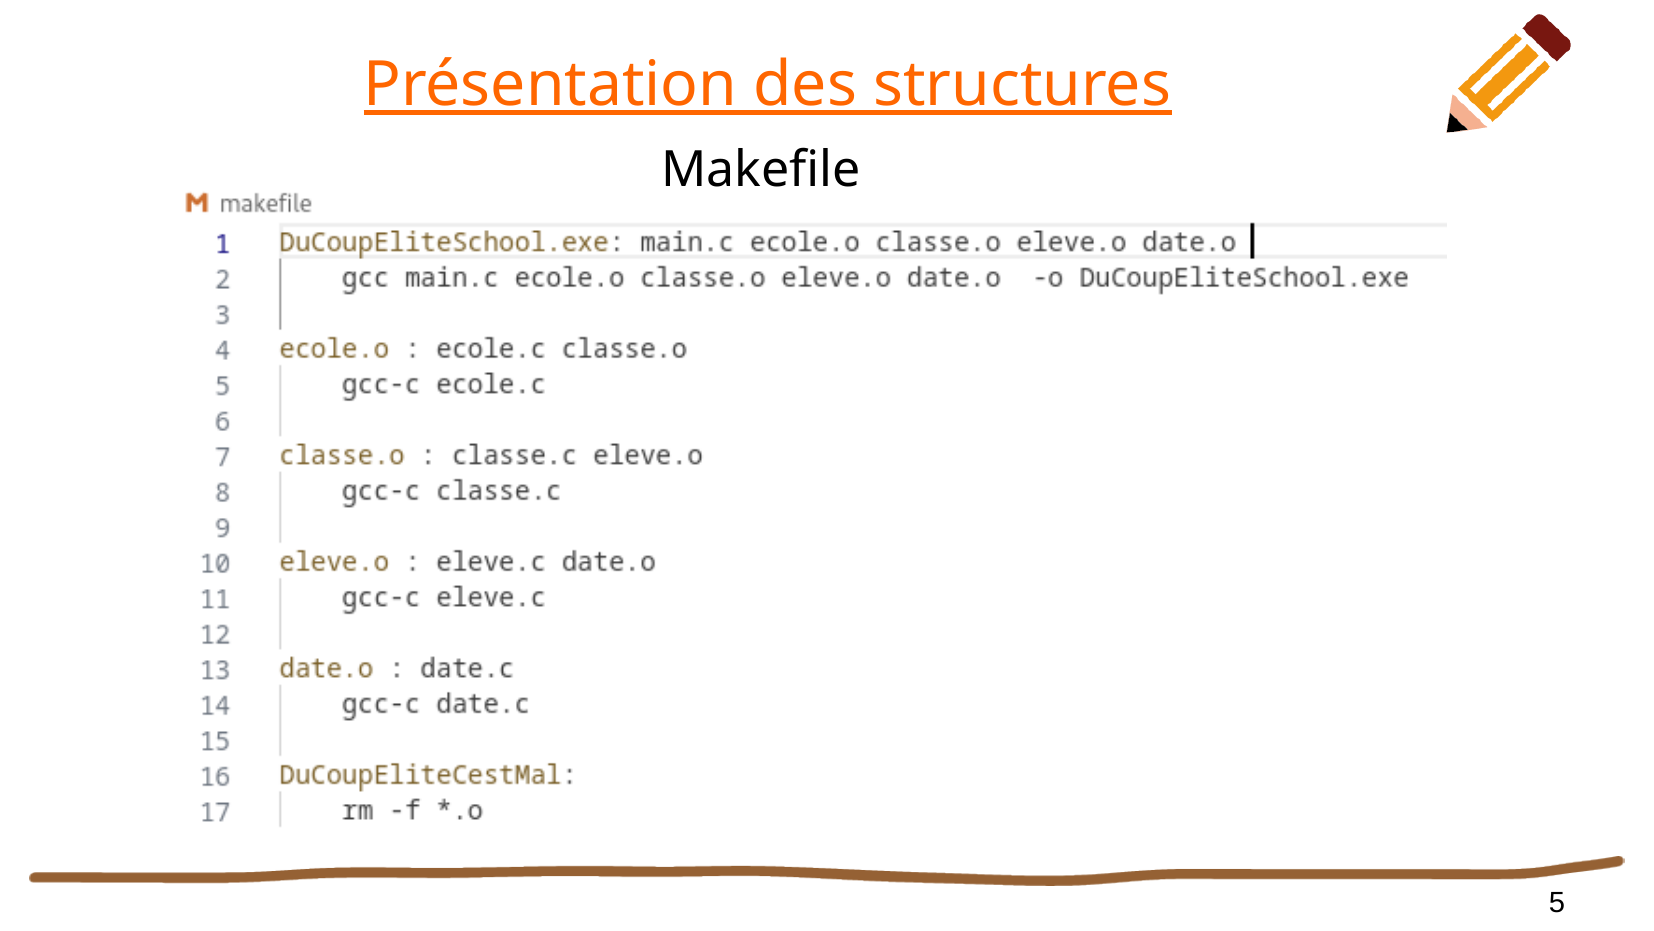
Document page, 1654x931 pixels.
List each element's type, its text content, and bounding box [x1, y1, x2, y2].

picture [177, 188, 1447, 846]
title Présentation des structures [88, 29, 1447, 133]
picture [29, 856, 1625, 886]
list Makefile [590, 132, 1152, 188]
picture [1446, 14, 1571, 133]
